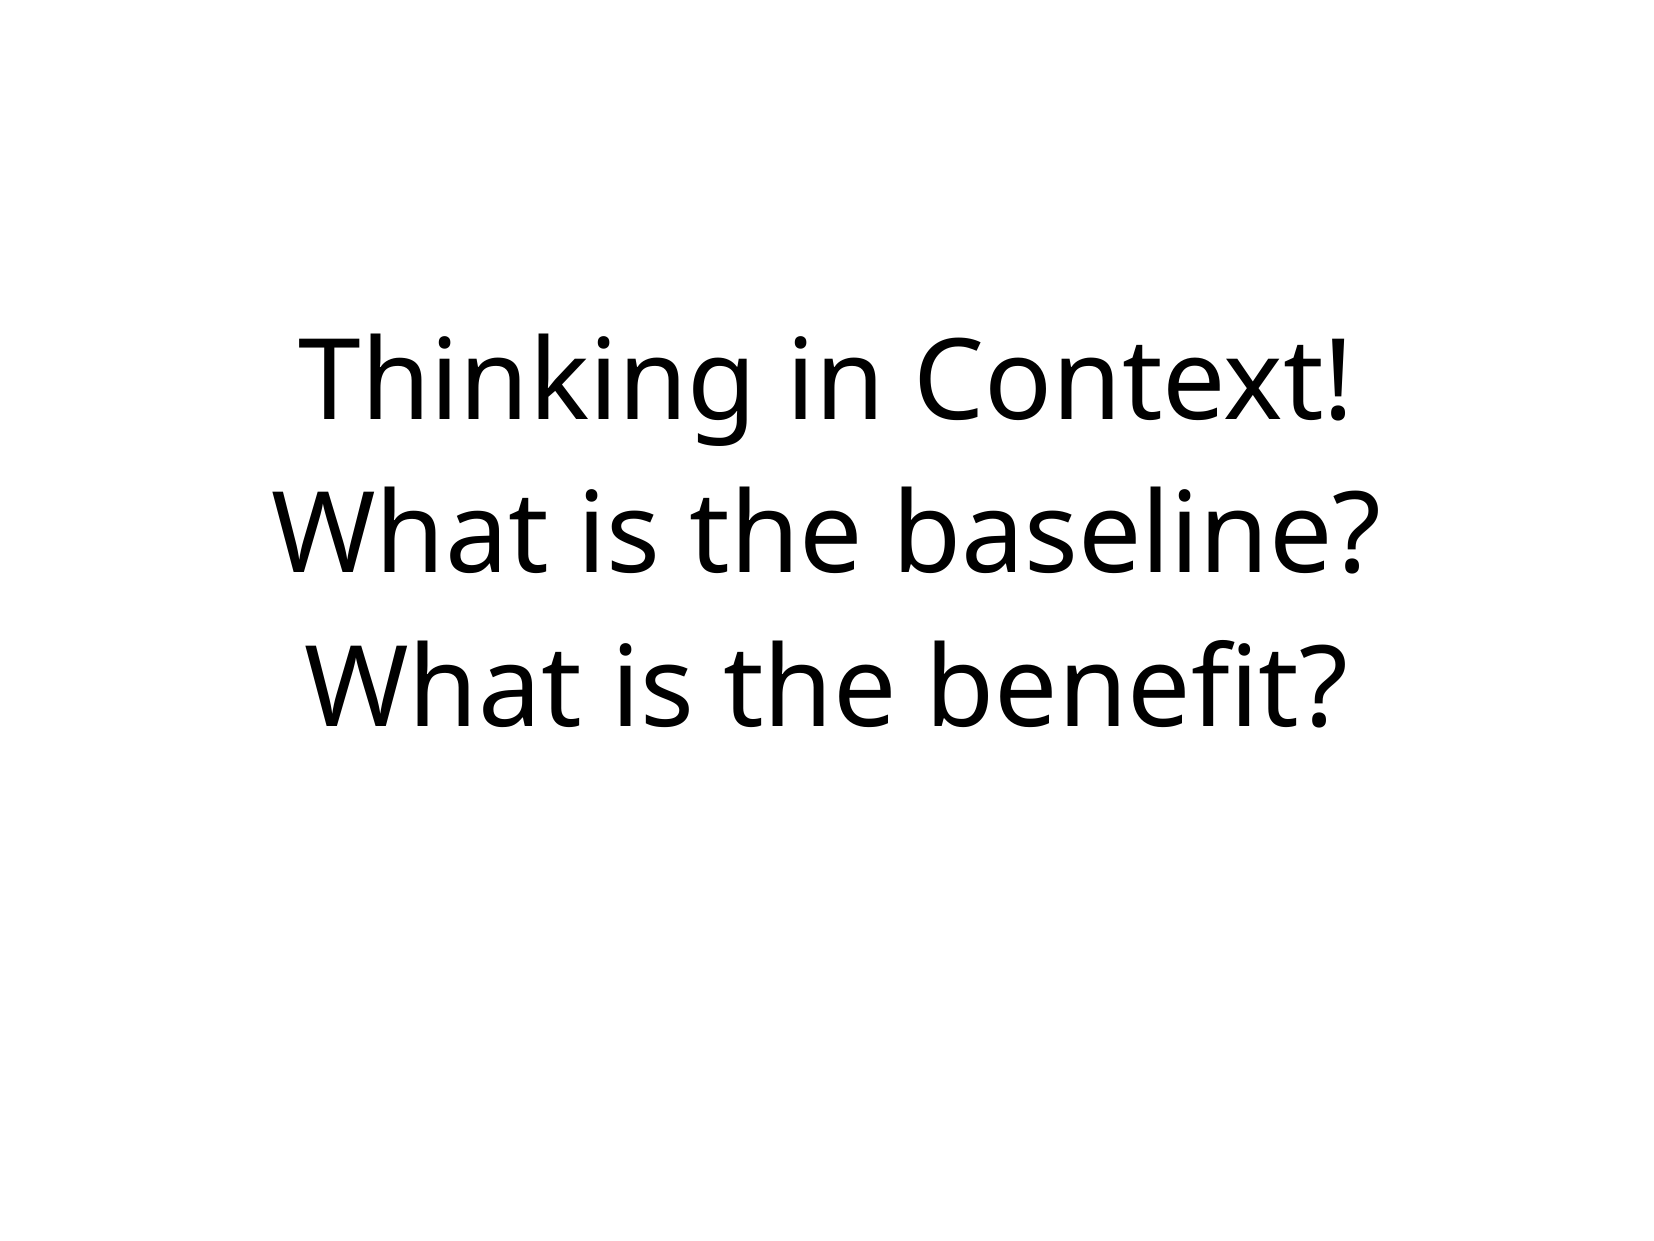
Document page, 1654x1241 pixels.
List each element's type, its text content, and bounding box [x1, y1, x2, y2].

subtitle Thinking in Context! What is the baseline? What is the benefit? [82, 49, 1571, 1010]
